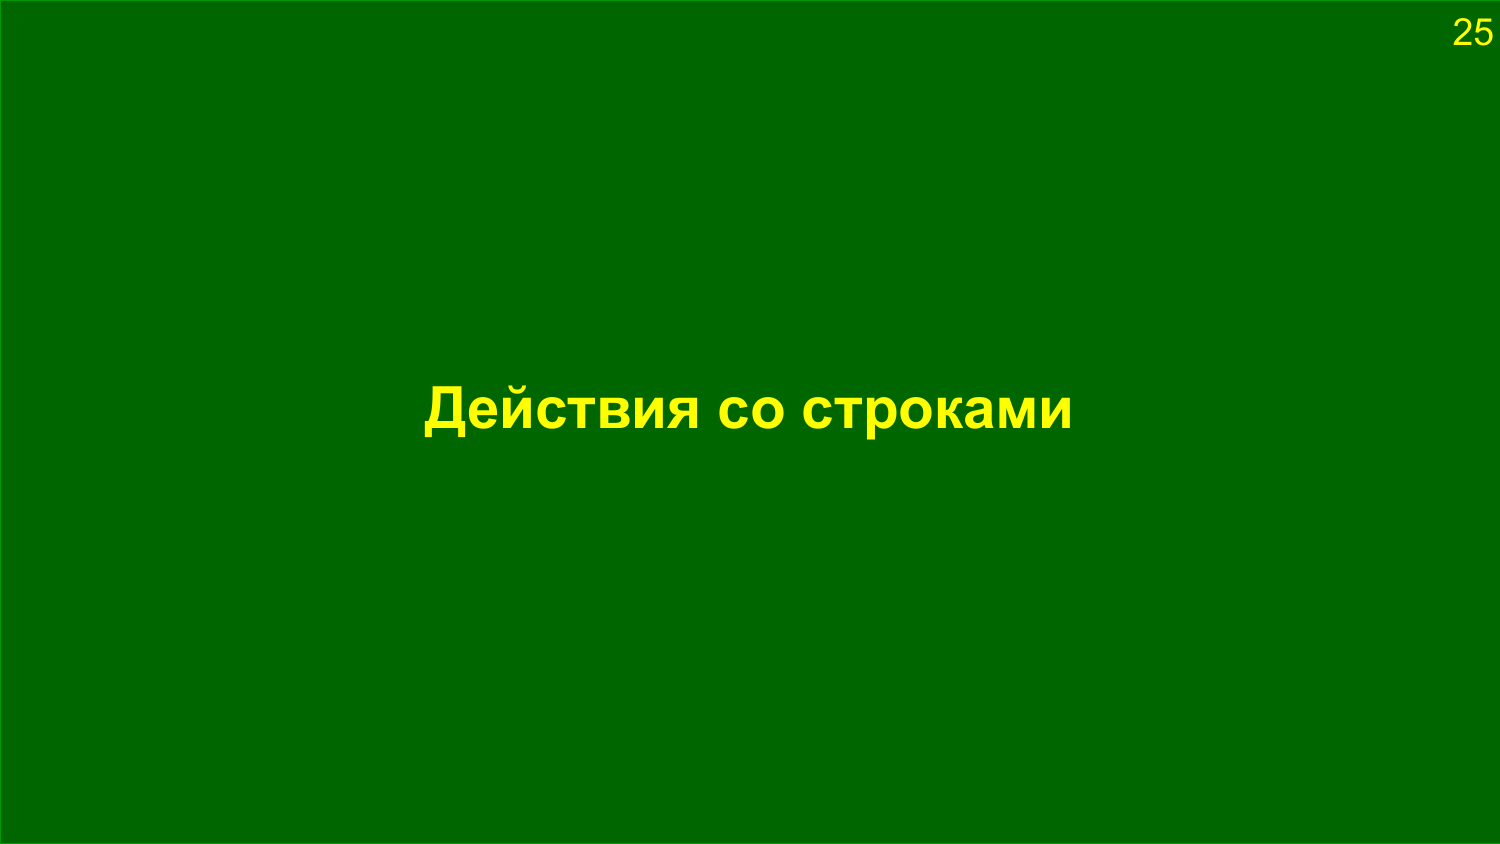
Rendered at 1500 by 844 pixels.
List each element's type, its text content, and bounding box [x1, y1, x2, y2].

title Действия со строками [75, 314, 1425, 502]
